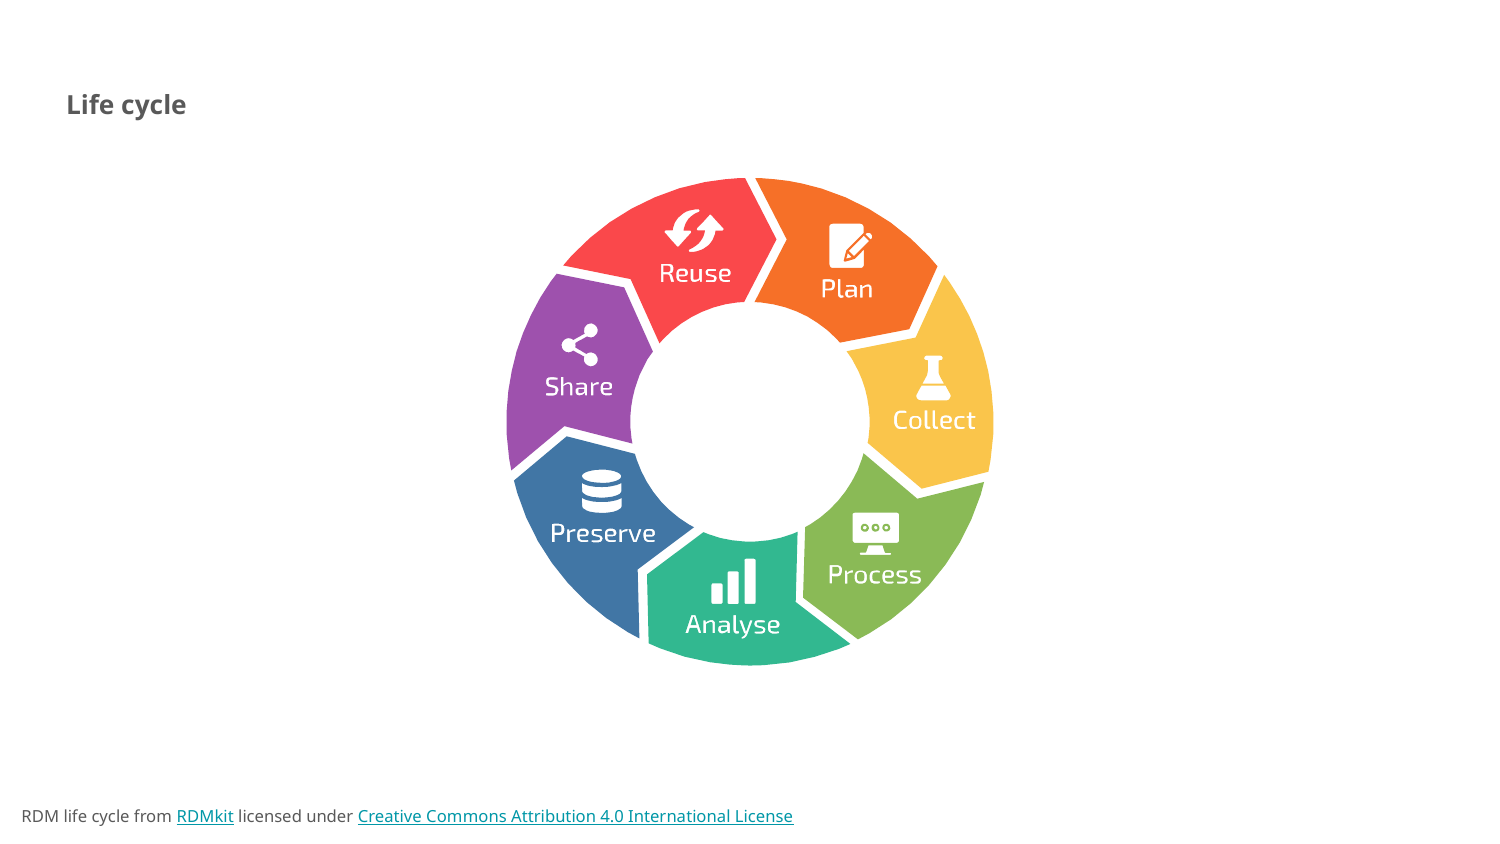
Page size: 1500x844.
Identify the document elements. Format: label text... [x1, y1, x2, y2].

text_box [803, 453, 985, 640]
text_box [506, 273, 653, 471]
title Life cycle [51, 72, 1449, 167]
text_box [513, 436, 695, 639]
text_box [563, 178, 777, 344]
text_box RDM life cycle from RDMkit licensed under Creative Commons Attribution 4.0 International License [10, 794, 1251, 841]
text_box [754, 178, 938, 343]
text_box [846, 274, 994, 489]
text_box [647, 531, 851, 666]
